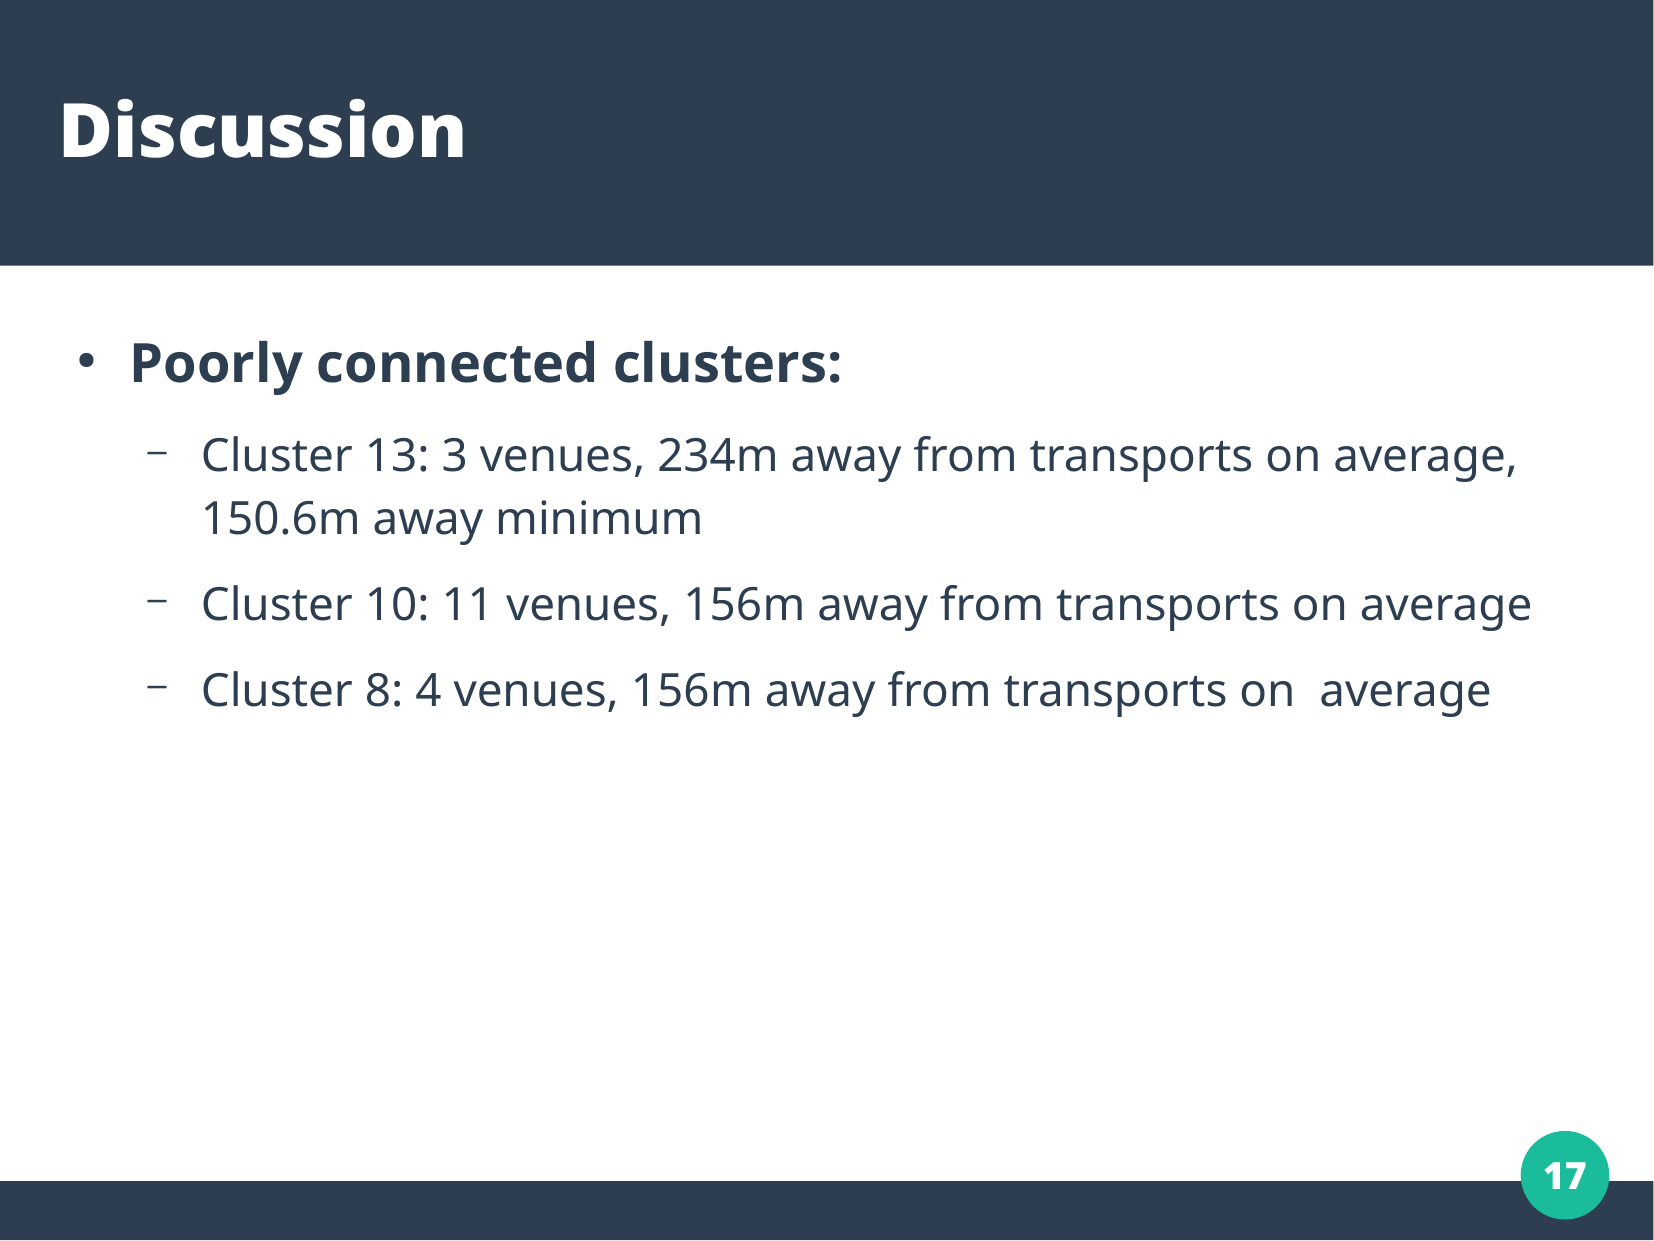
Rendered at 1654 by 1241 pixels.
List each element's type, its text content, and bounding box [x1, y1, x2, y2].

title Discussion [59, 49, 1595, 207]
list Poorly connected clusters: Cluster 13: 3 venues, 234m away from transports on average, 150.6m away minimum Cluster 10: 11 venues, 156m away from transports on average Cluster 8: 4 venues, 156m away from transports on average [59, 324, 1595, 1152]
